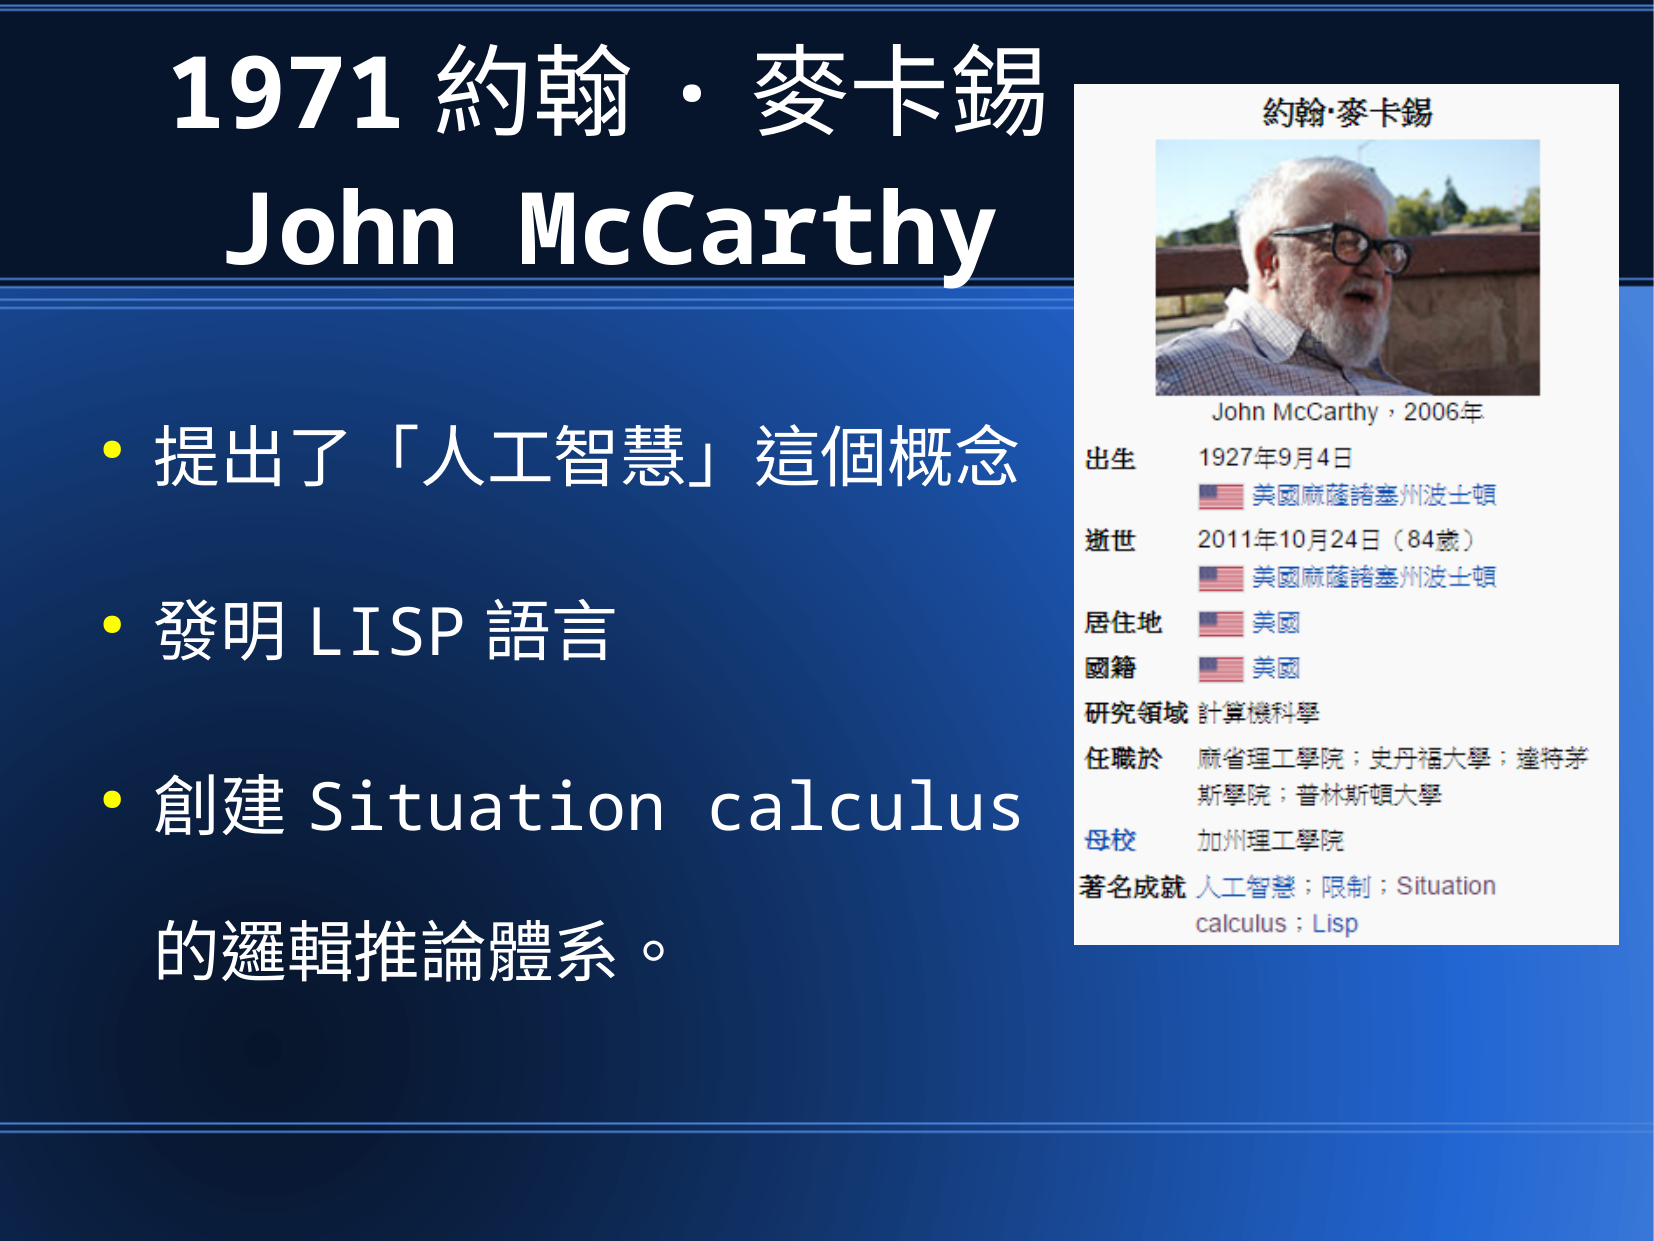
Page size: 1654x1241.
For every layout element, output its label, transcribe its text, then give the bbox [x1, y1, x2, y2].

picture [0, 0, 1654, 1241]
title 1971約翰·麥卡錫 John McCarthy [82, 32, 1134, 273]
list 提出了「人工智慧」這個概念 發明LISP語言 創建Situation calculus的邏輯推論體系。 [82, 355, 1028, 1170]
